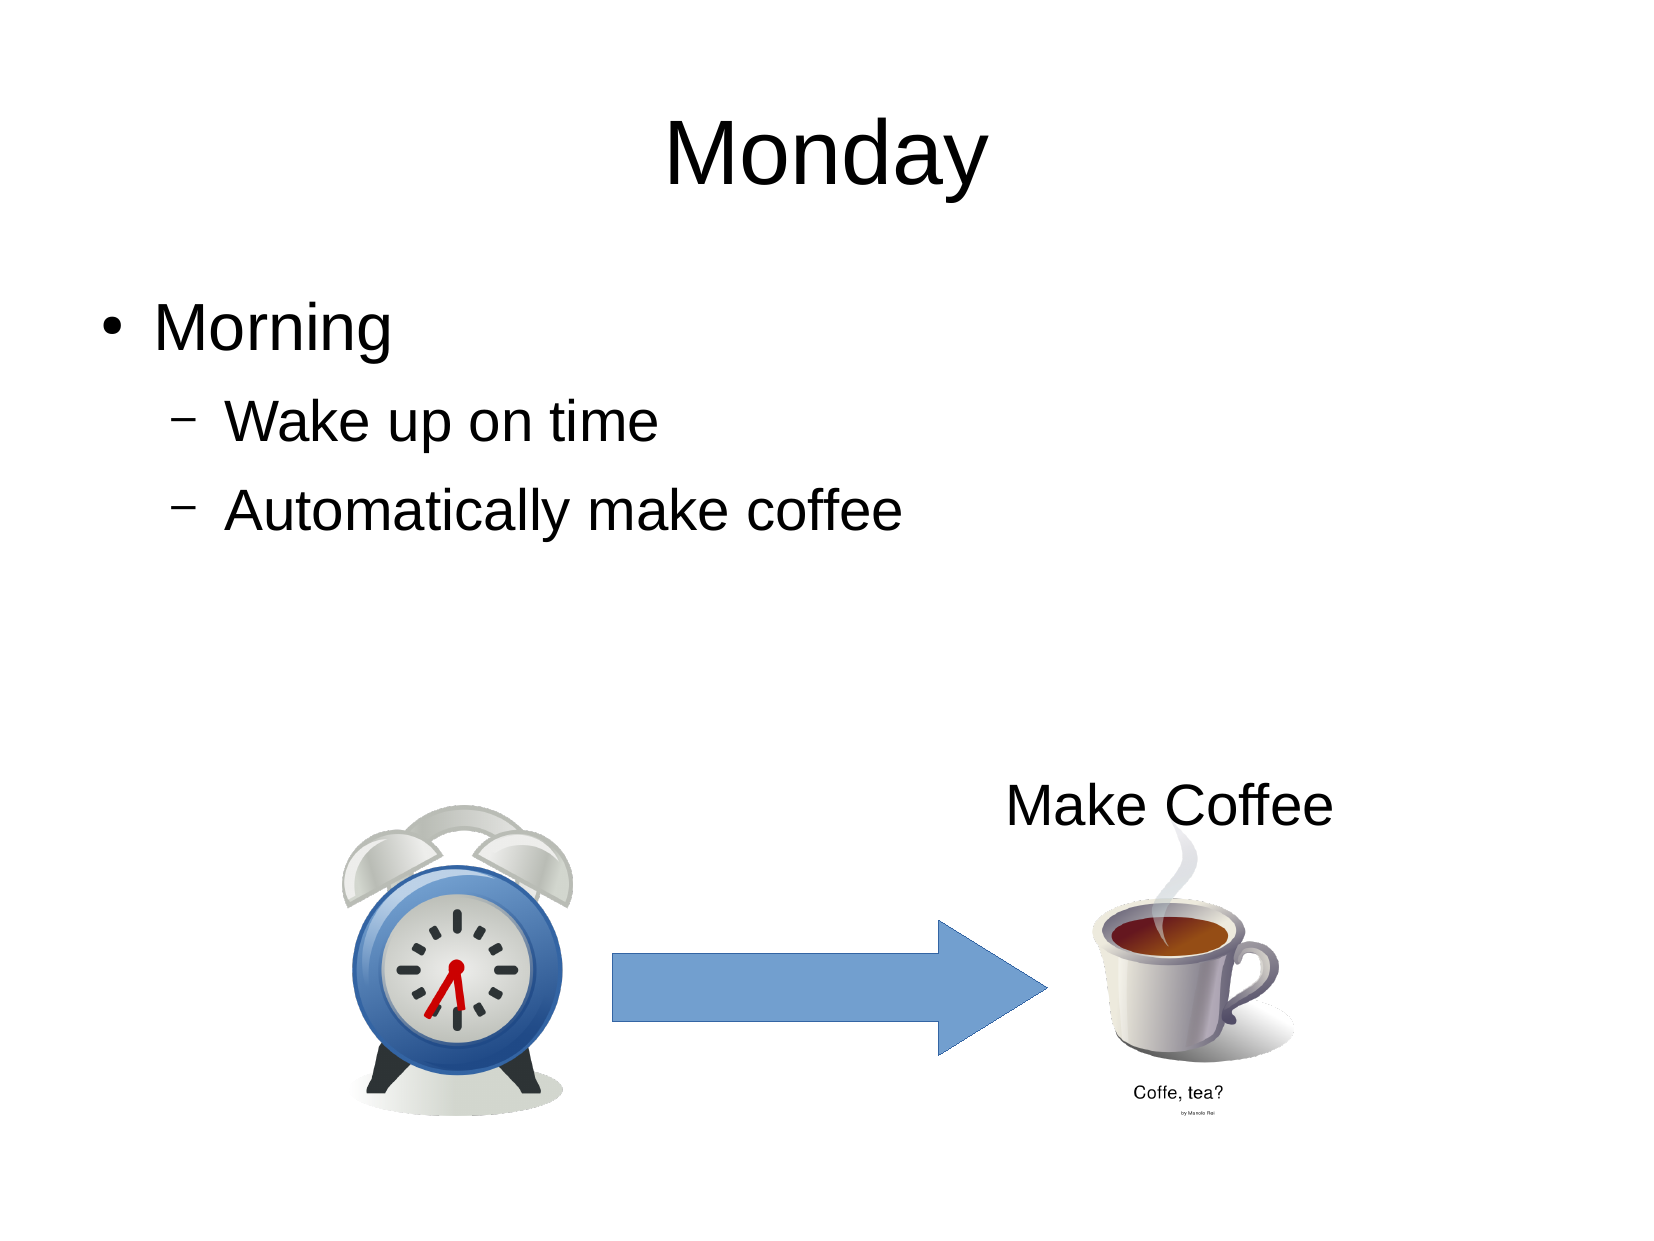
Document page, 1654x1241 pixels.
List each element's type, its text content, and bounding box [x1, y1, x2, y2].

text_box Make Coffee [990, 765, 1351, 846]
text_box [612, 920, 1048, 1056]
picture [342, 805, 573, 1116]
list Morning Wake up on time Automatically make coffee [82, 290, 1571, 1010]
picture [1092, 846, 1294, 1116]
title Monday [82, 49, 1571, 257]
